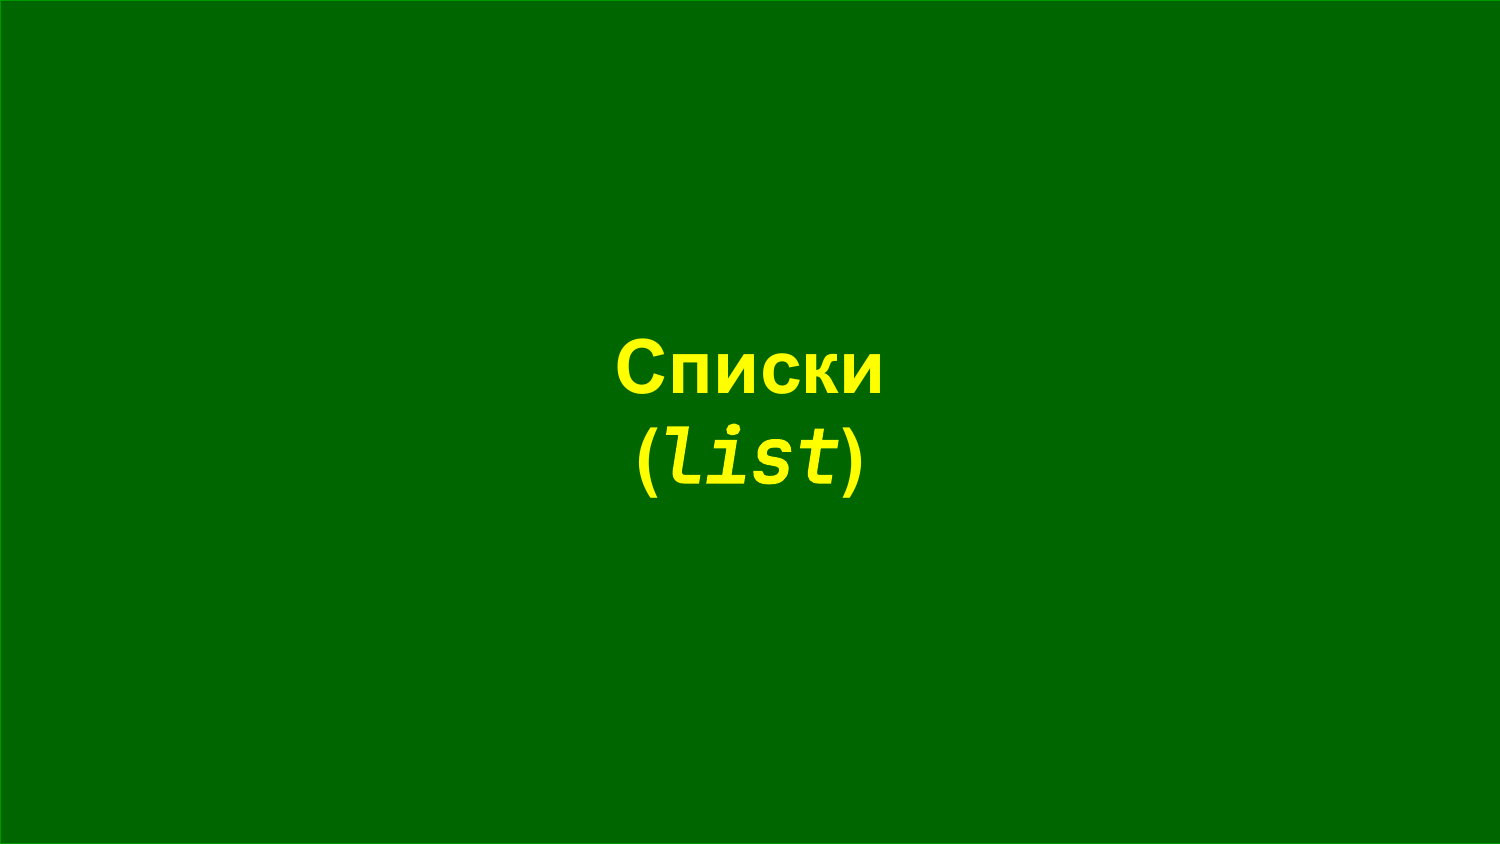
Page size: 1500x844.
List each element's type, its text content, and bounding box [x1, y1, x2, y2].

title Списки (list) [75, 320, 1426, 508]
